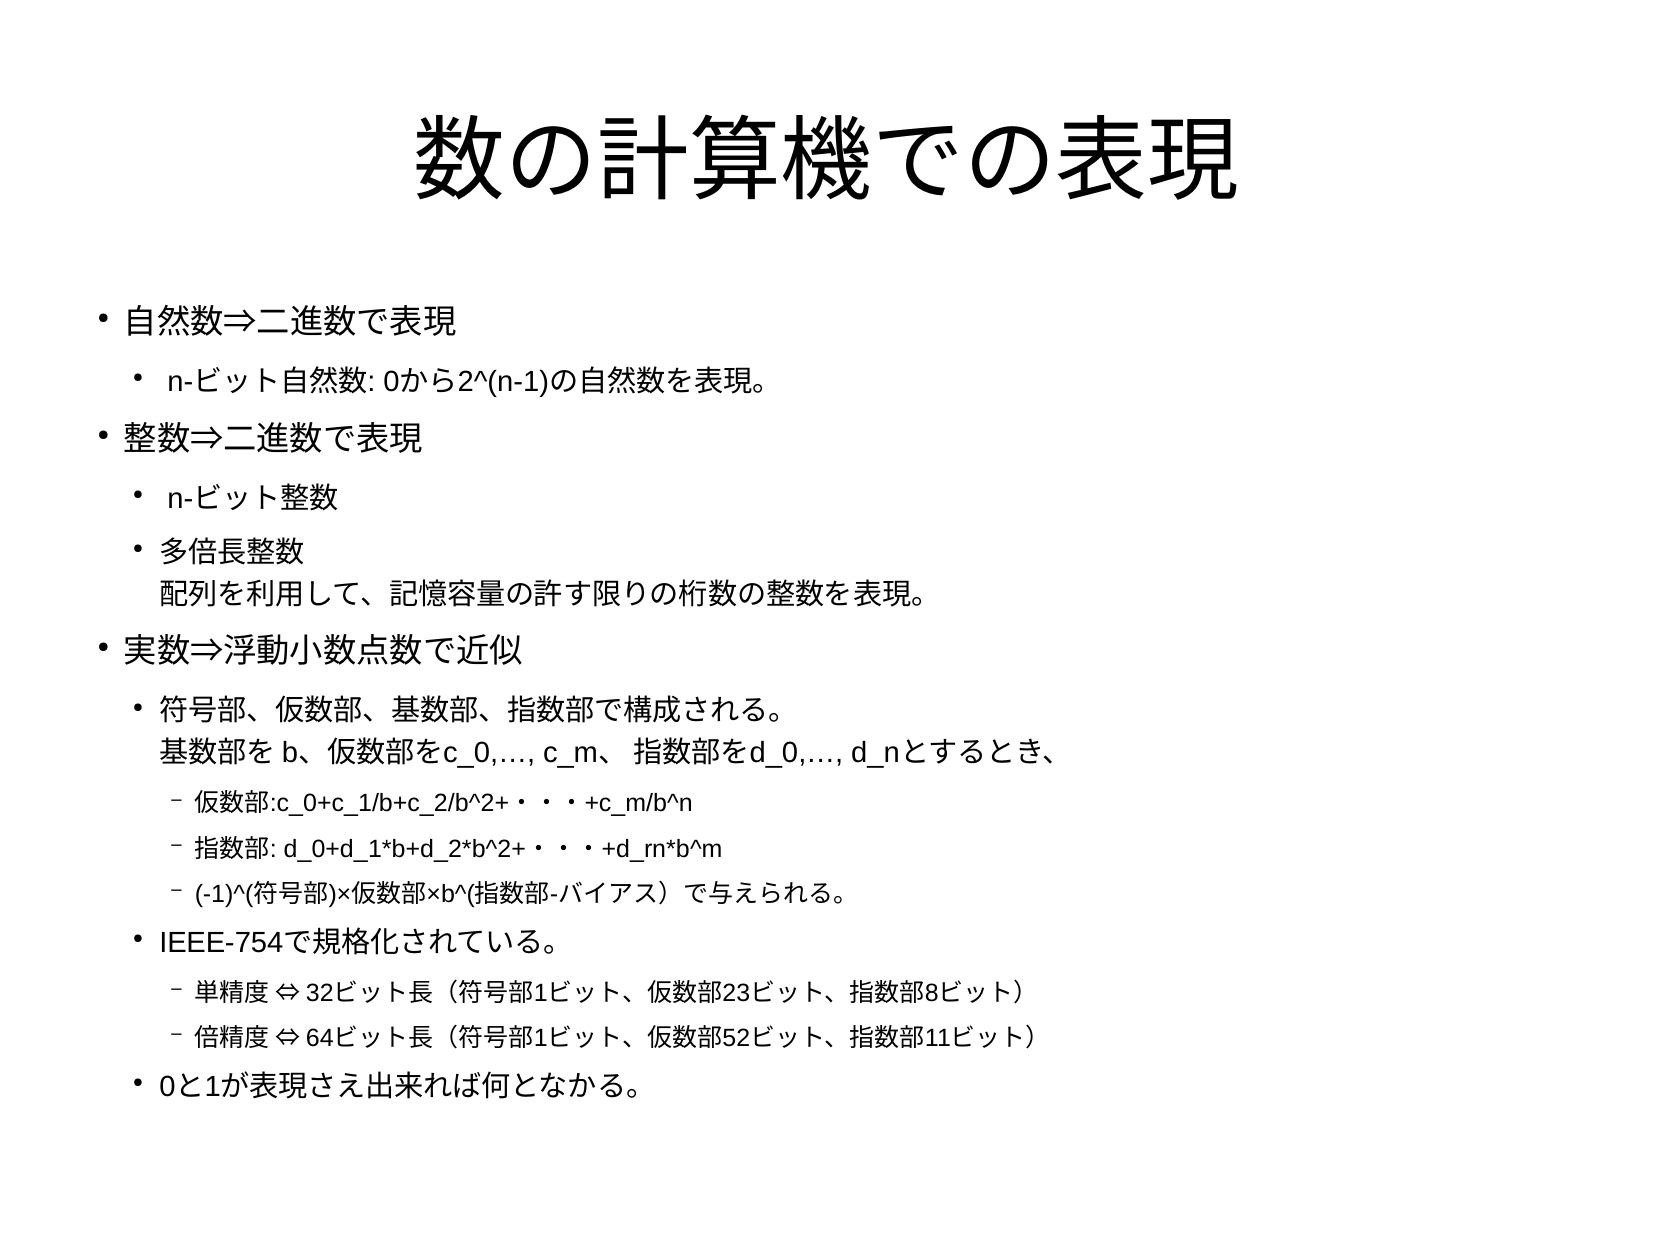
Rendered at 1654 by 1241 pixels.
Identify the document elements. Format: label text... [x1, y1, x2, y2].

list 自然数⇒二進数で表現 n-ビット自然数: 0から2^(n-1)の自然数を表現。 整数⇒二進数で表現 n-ビット整数 多倍長整数 配列を利用して、記憶容量の許す限りの桁数の整数を表現。 実数⇒浮動小数点数で近似 符号部、仮数部、基数部、指数部で構成される。 基数部を b、仮数部をc_0,…, c_m、 指数部をd_0,…, d_nとするとき、 仮数部:c_0+c_1/b+c_2/b^2+・・・+c_m/b^n 指数部: d_0+d_1*b+d_2*b^2+・・・+d_rn*b^m (-1)^(符号部)×仮数部×b^(指数部-バイアス）で与えられる。 IEEE-754で規格化されている。 単精度 ⇔ 32ビット長（符号部1ビット、仮数部23ビット、指数部8ビット） 倍精度 ⇔ 64ビット長（符号部1ビット、仮数部52ビット、指数部11ビット） 0と1が表現さえ出来れば何となかる。 [88, 295, 1577, 1114]
title 数の計算機での表現 [82, 49, 1571, 257]
